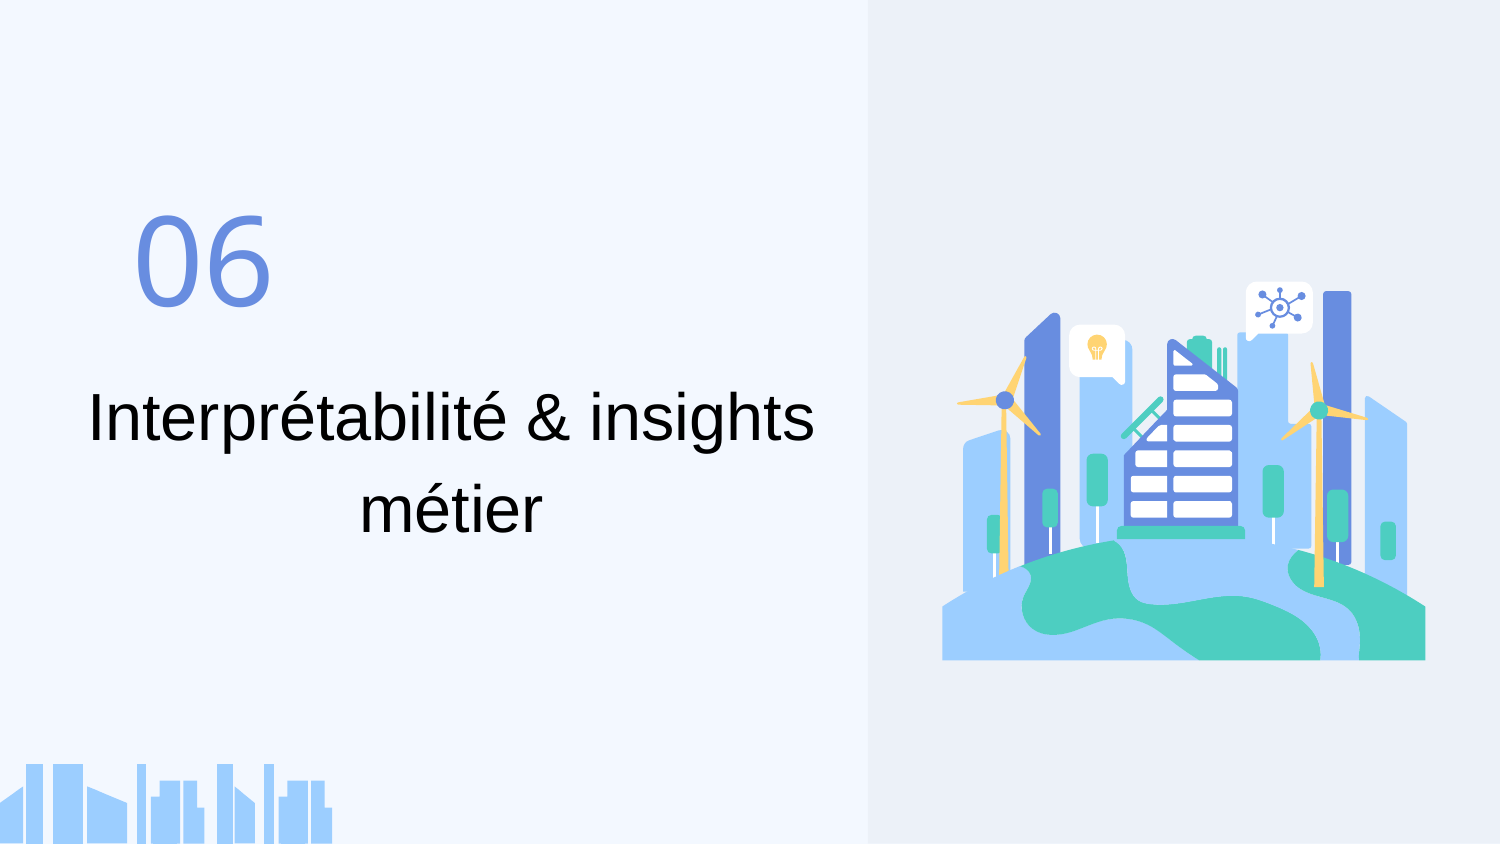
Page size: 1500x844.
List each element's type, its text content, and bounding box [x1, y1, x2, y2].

title 06 [116, 181, 388, 332]
title Interprétabilité & insights métier [0, 382, 868, 562]
text_box [867, 0, 1500, 844]
